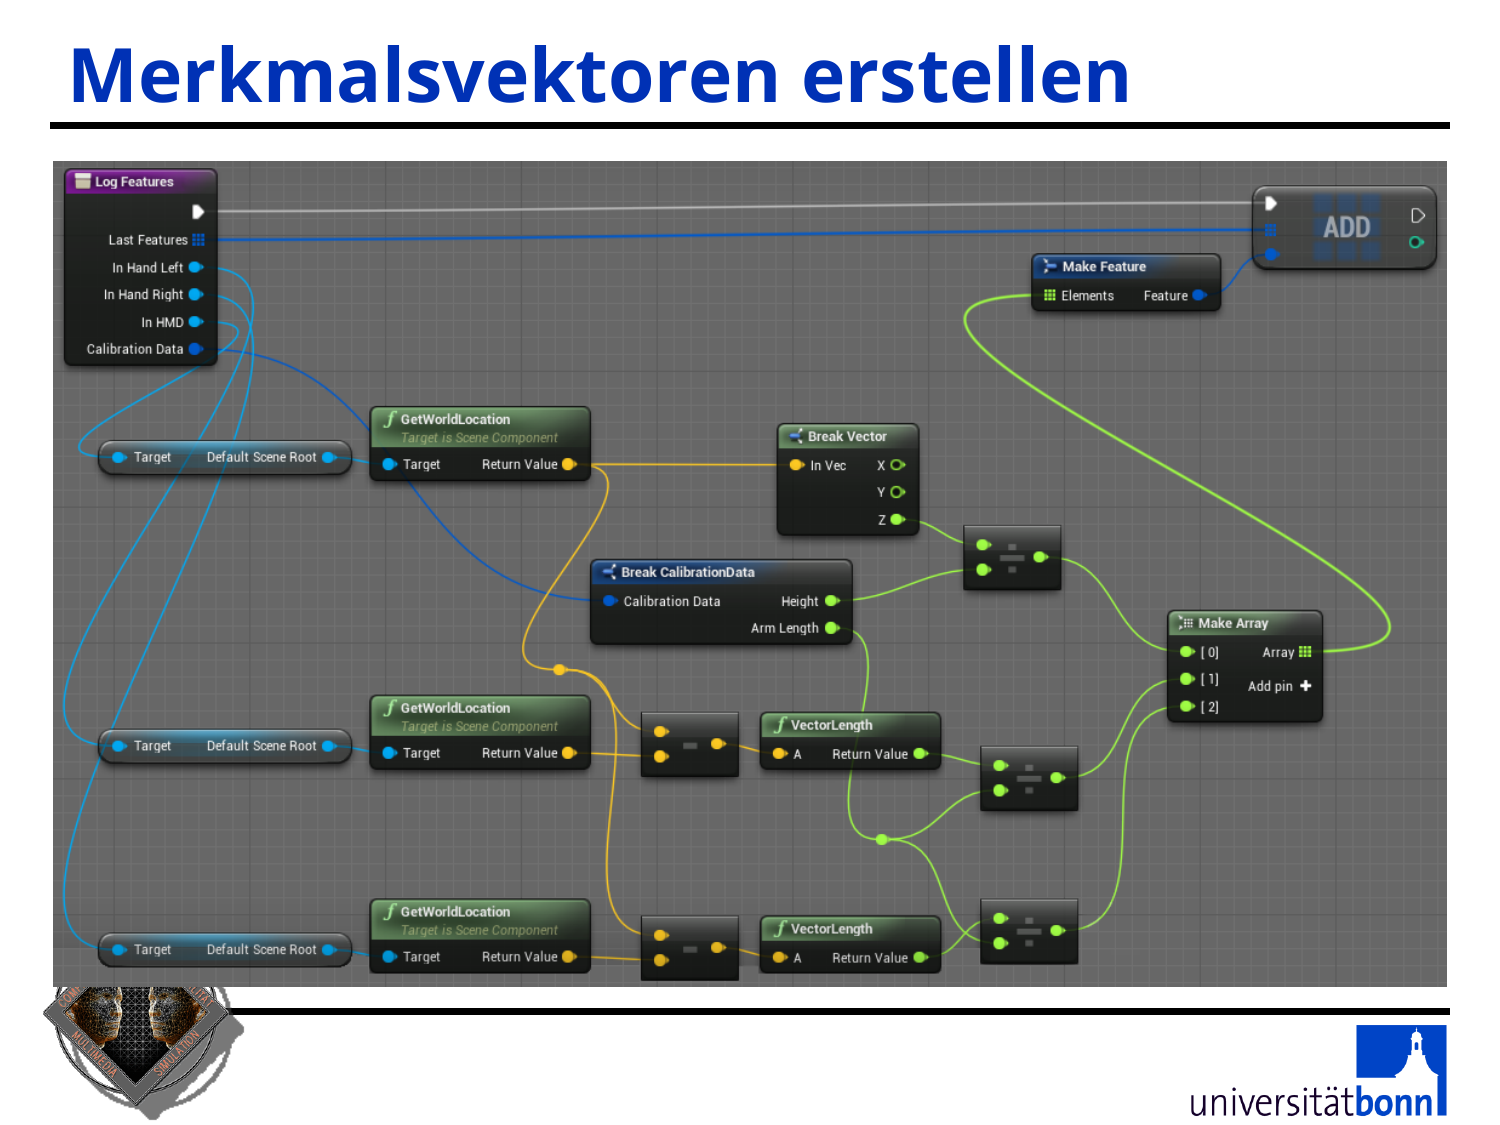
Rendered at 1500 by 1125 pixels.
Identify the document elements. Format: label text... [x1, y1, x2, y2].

title Merkmalsvektoren erstellen [53, 18, 1447, 126]
picture [1189, 1023, 1448, 1117]
picture [41, 161, 1447, 1106]
